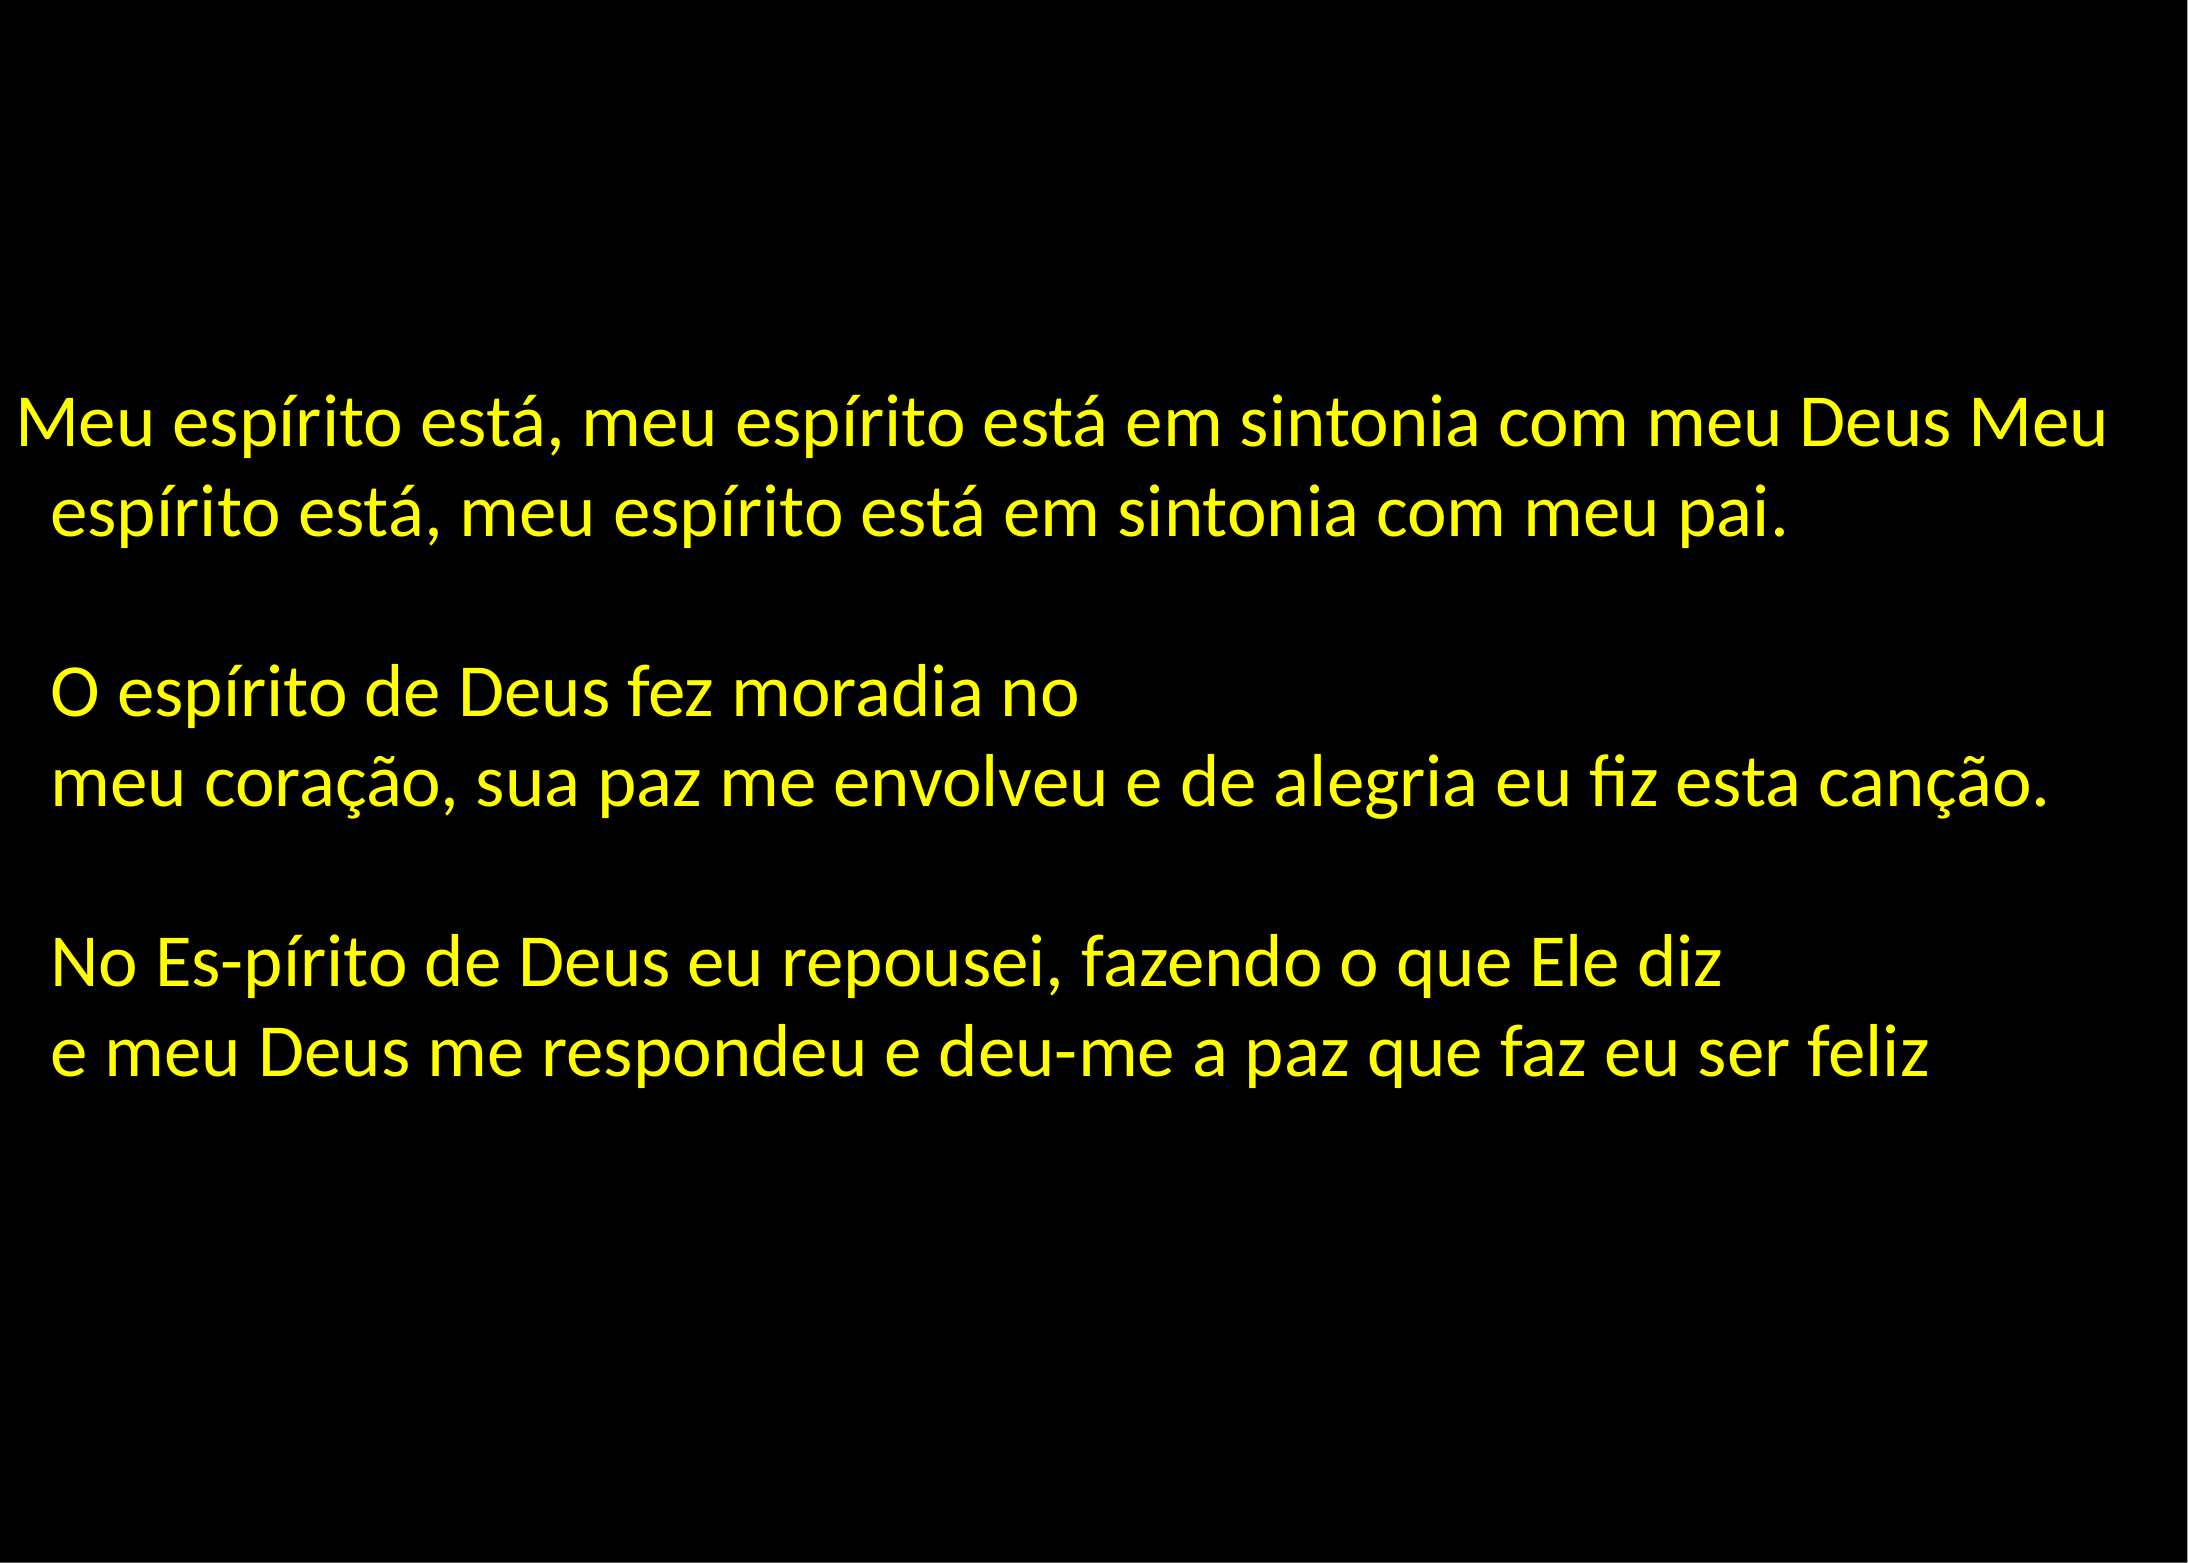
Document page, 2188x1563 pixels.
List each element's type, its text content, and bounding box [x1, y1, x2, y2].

title Meu espírito está, meu espírito está em sintonia com meu Deus Meu espírito está, meu espírito está em sintonia com meu pai. O espírito de Deus fez moradia no meu coração, sua paz me envolveu e de alegria eu fiz esta canção. No Es-pírito de Deus eu repousei, fazendo o que Ele diz e meu Deus me respondeu e deu-me a paz que faz eu ser feliz [0, 0, 2188, 1563]
